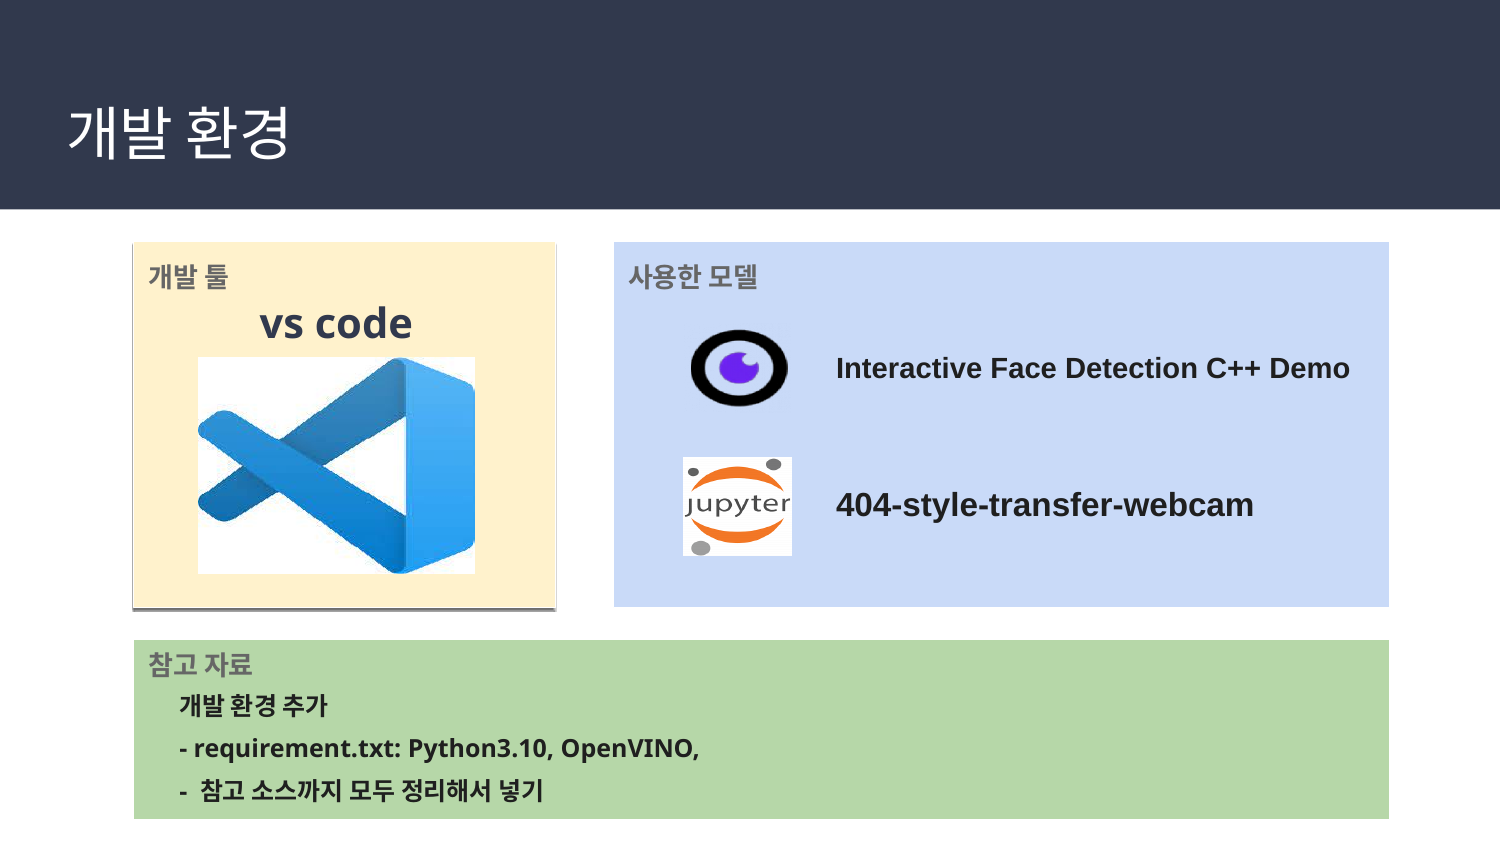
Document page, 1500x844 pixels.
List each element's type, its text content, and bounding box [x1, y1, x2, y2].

text_box 개발 툴 [133, 245, 297, 308]
title 개발 환경 [51, 82, 1449, 185]
text_box 404-style-transfer-webcam [821, 467, 1371, 545]
text_box 사용한 모델 [613, 245, 793, 308]
text_box [613, 240, 1390, 608]
text_box vs code [225, 282, 448, 329]
text_box [133, 240, 556, 608]
picture [683, 323, 792, 413]
picture [198, 357, 475, 574]
text_box 개발 환경 추가 - requirement.txt: Python3.10, OpenVINO, - 참고 소스까지 모두 정리해서 넣기 [164, 685, 1349, 810]
picture [683, 457, 792, 556]
text_box [133, 639, 1390, 820]
text_box Interactive Face Detection C++ Demo [821, 329, 1371, 407]
text_box 참고 자료 [133, 633, 424, 697]
